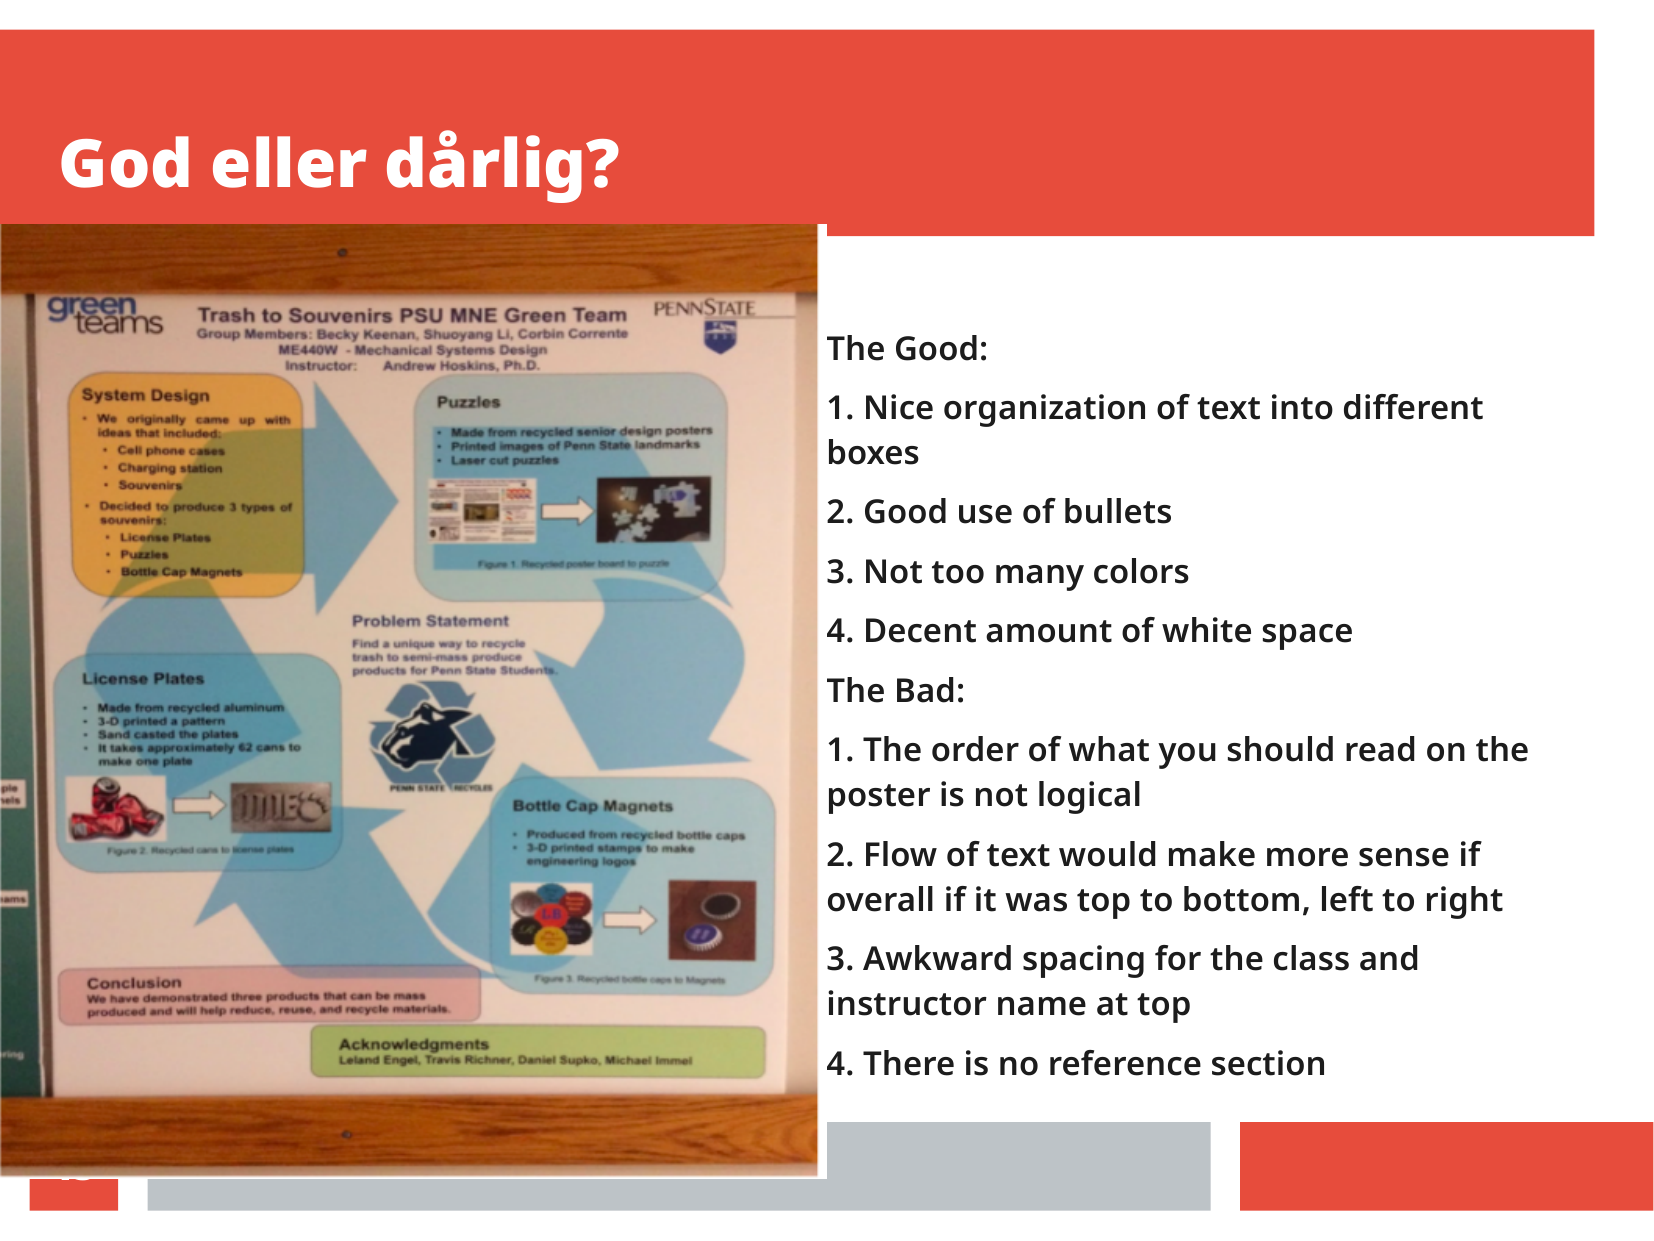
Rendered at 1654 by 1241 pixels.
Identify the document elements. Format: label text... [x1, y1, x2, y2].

picture [0, 224, 827, 1180]
list The Good: 1. Nice organization of text into different boxes 2. Good use of bullets 3. Not too many colors 4. Decent amount of white space The Bad: 1. The order of what you should read on the poster is not logical 2. Flow of text would make more sense if overall if it was top to bottom, left to right 3. Awkward spacing for the class and instructor name at top 4. There is no reference section [827, 324, 1565, 1093]
title God eller dårlig? [59, 59, 1595, 207]
